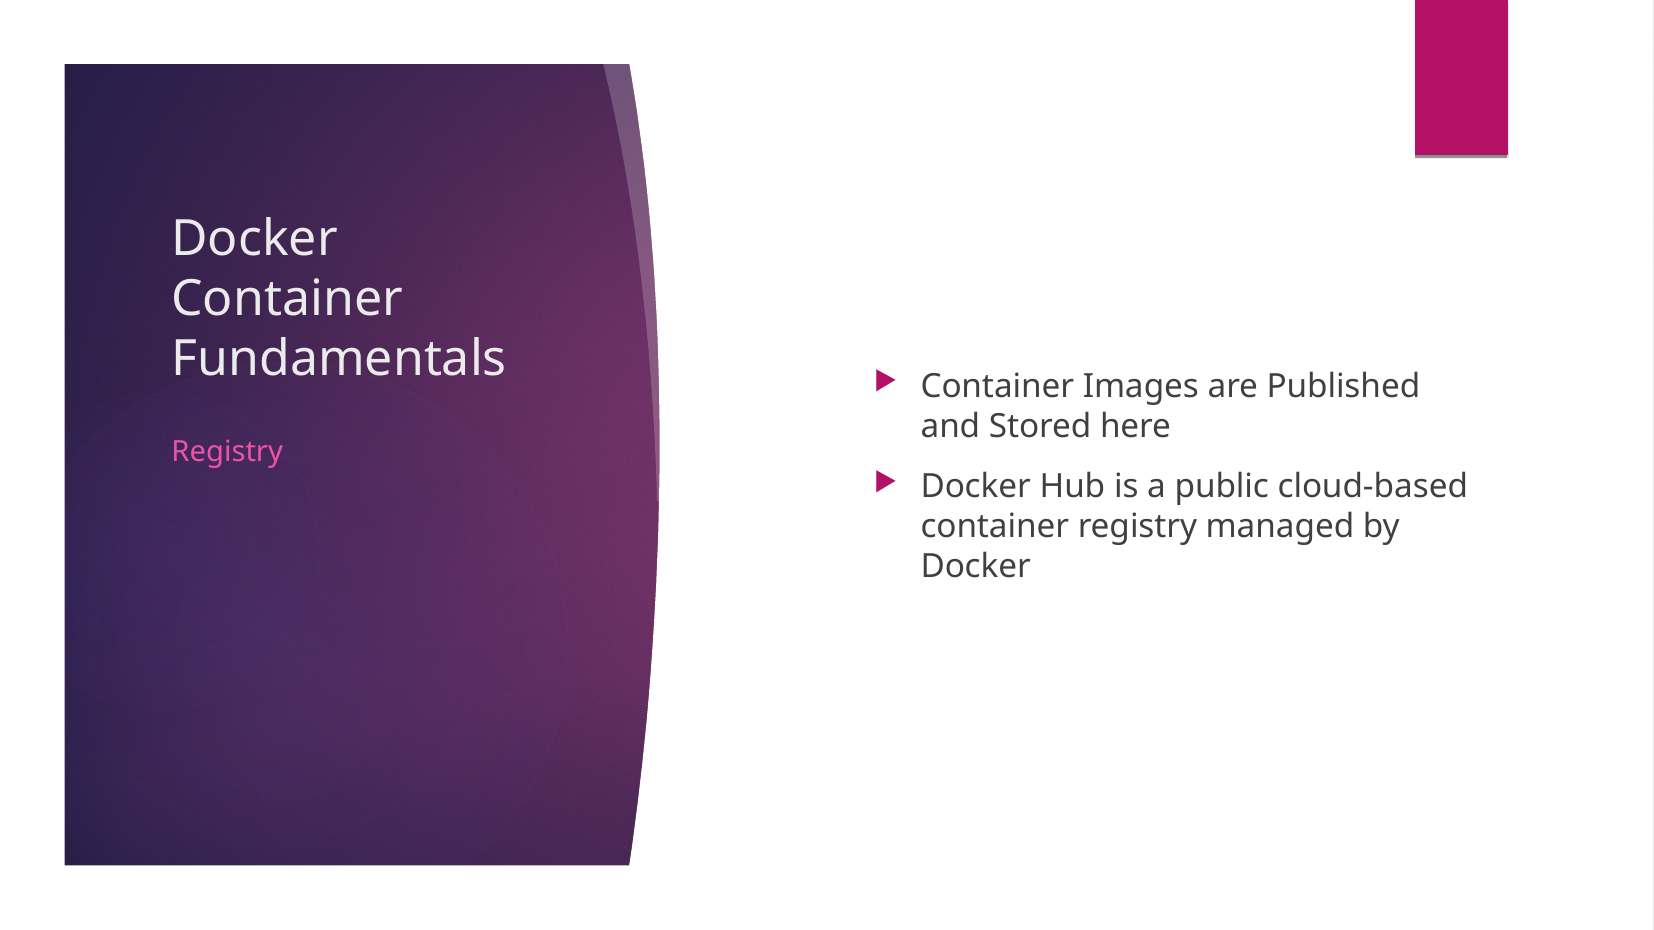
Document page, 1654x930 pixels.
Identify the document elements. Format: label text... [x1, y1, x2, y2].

list Container Images are Published and Stored here Docker Hub is a public cloud-based container registry managed by Docker [783, 196, 1488, 817]
title Docker Container Fundamentals [156, 175, 593, 393]
list Registry [156, 424, 536, 817]
picture [65, 64, 658, 865]
